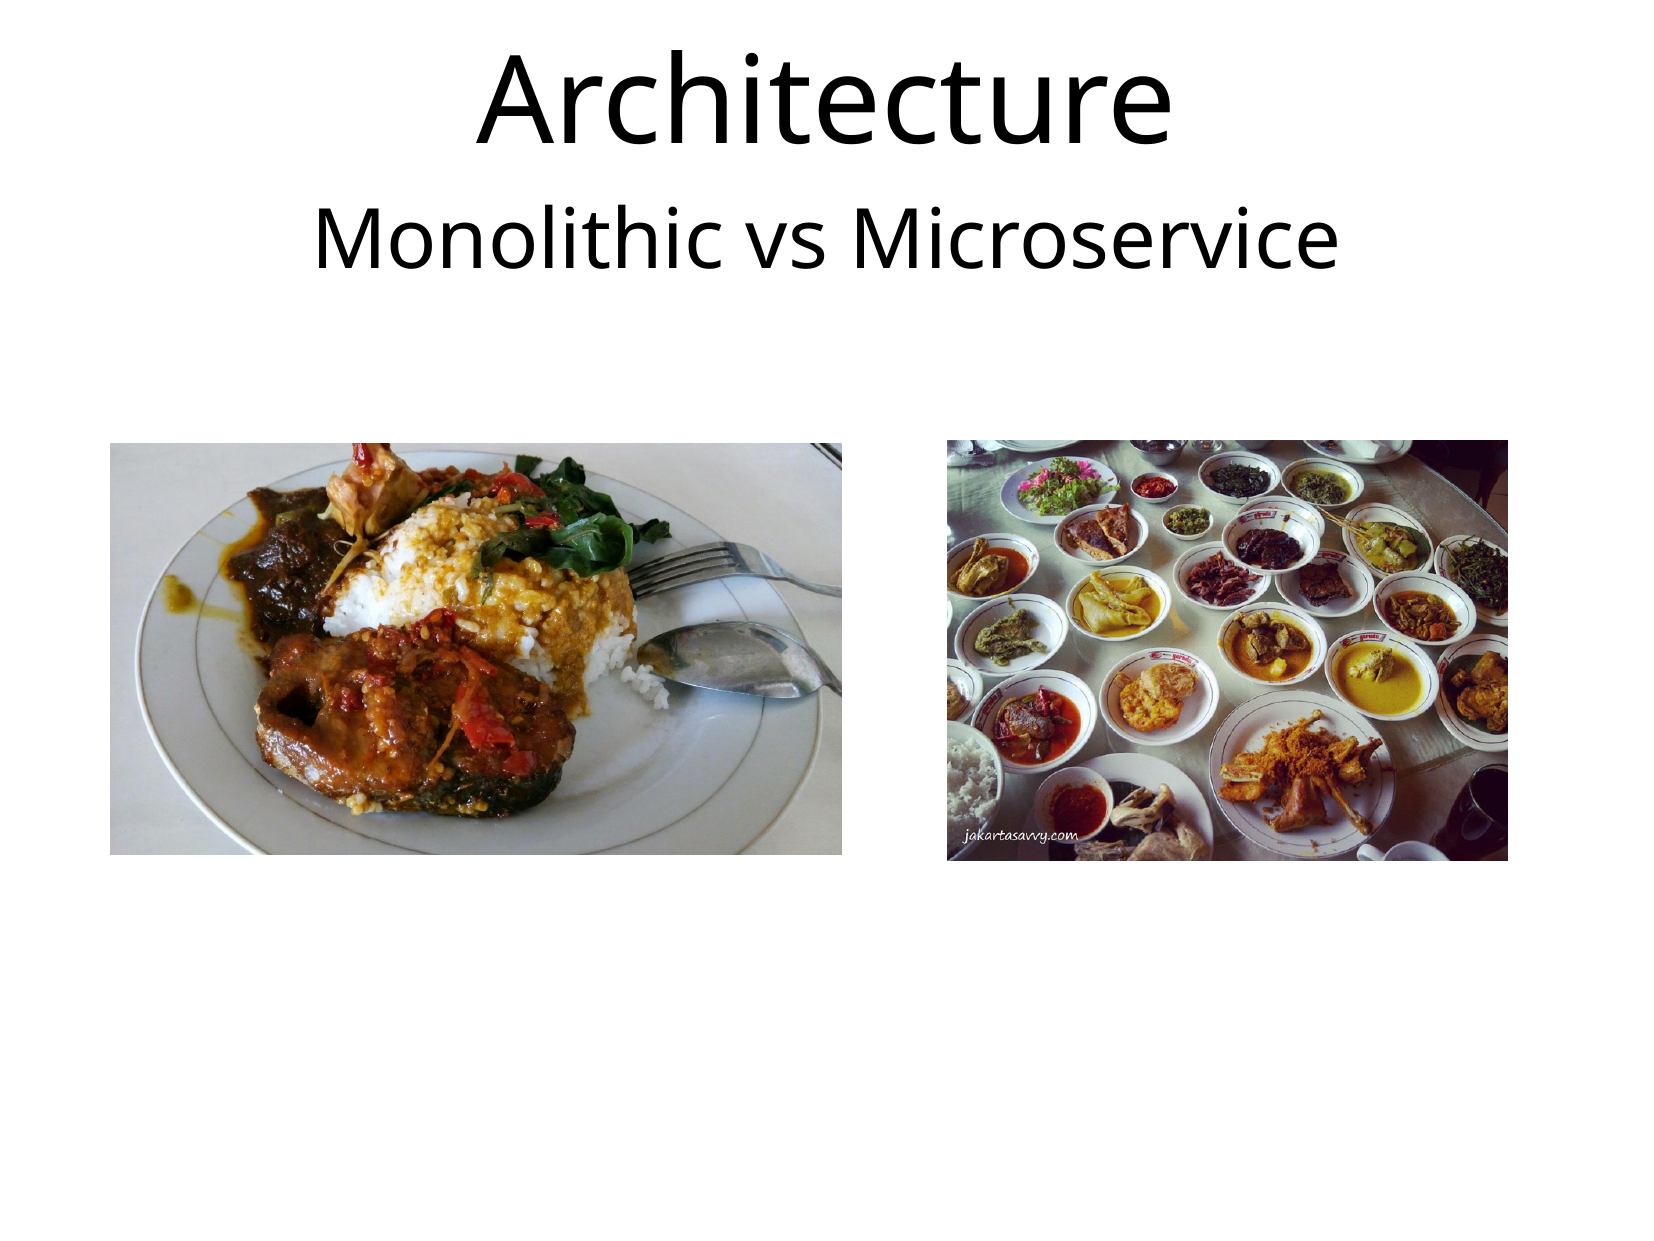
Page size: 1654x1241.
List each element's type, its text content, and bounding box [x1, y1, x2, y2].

picture [110, 443, 842, 856]
picture [947, 440, 1508, 861]
title Architecture Monolithic vs Microservice [82, 32, 1571, 273]
